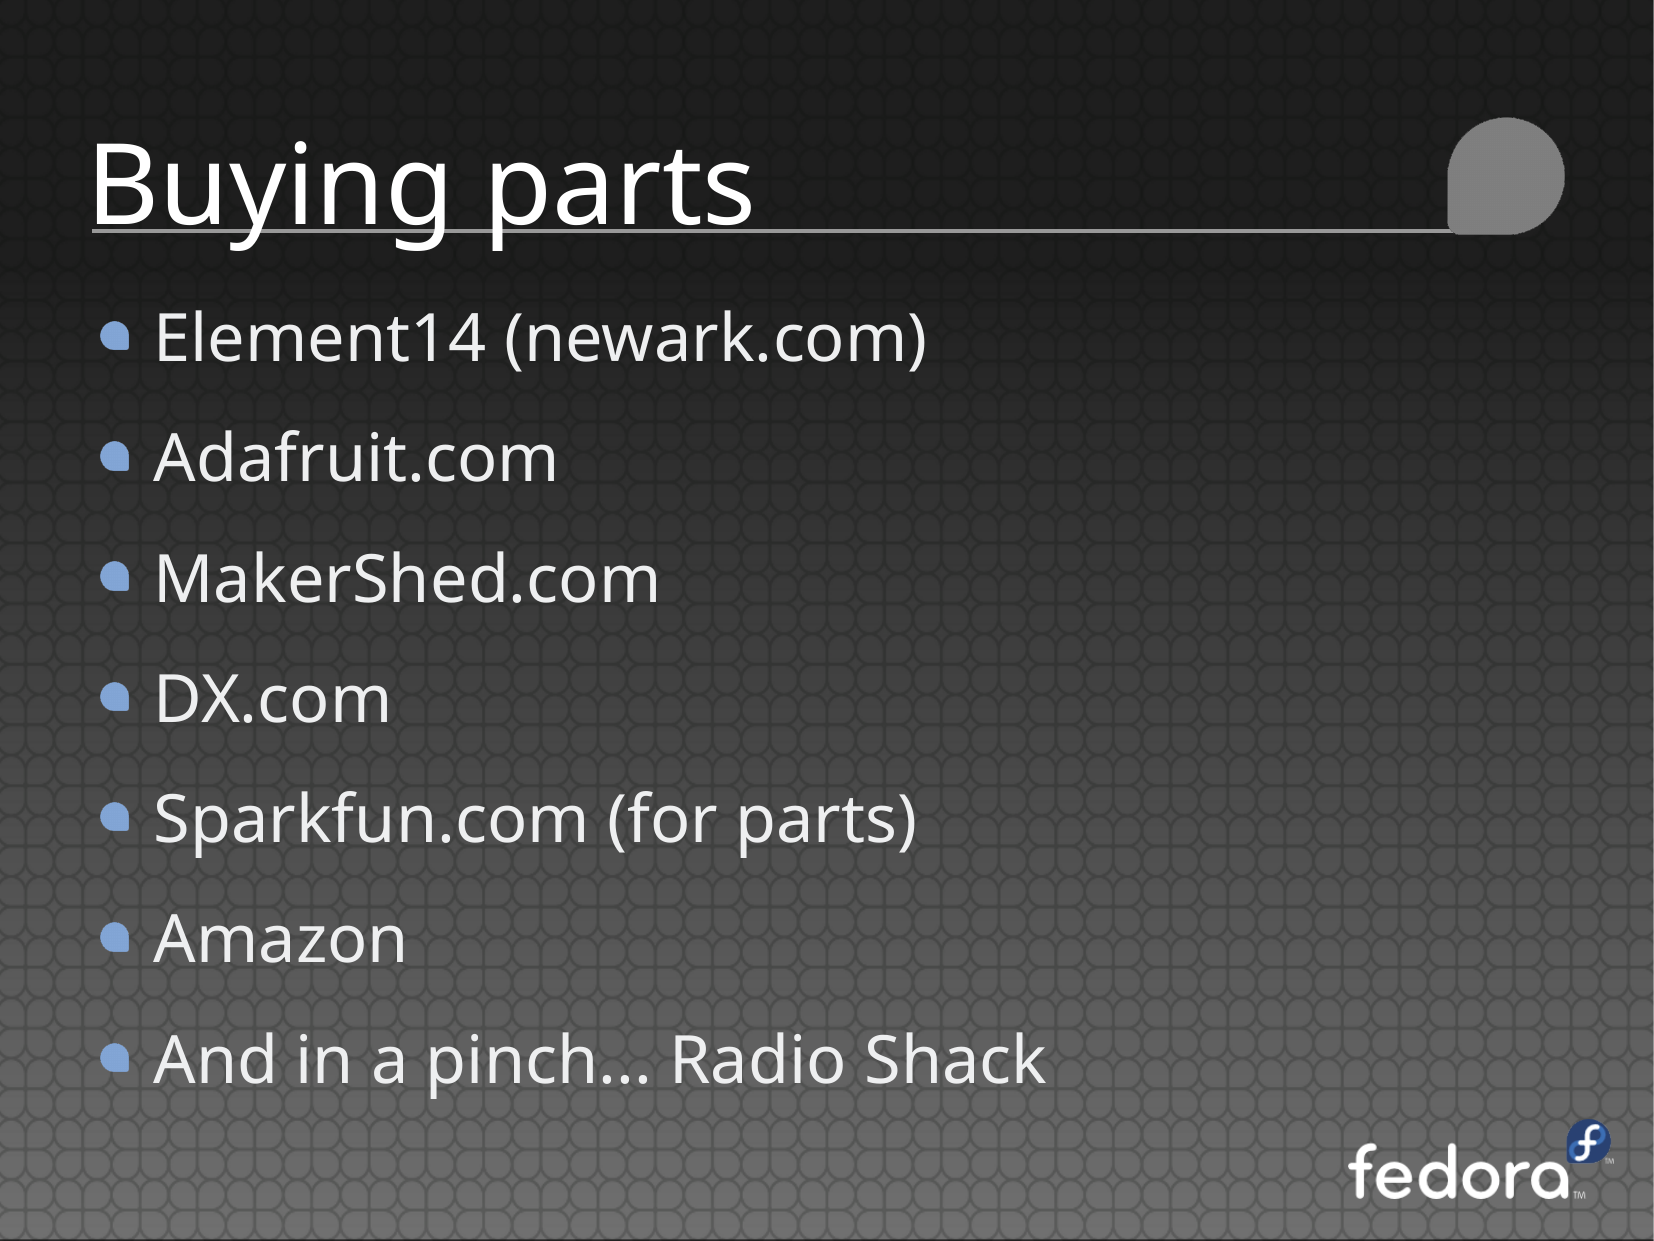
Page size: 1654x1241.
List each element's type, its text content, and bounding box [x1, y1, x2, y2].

picture [0, 0, 1654, 1241]
title Buying parts [86, 112, 1576, 249]
list Element14 (newark.com) Adafruit.com MakerShed.com DX.com Sparkfun.com (for parts) Amazon And in a pinch... Radio Shack [82, 290, 1571, 1012]
